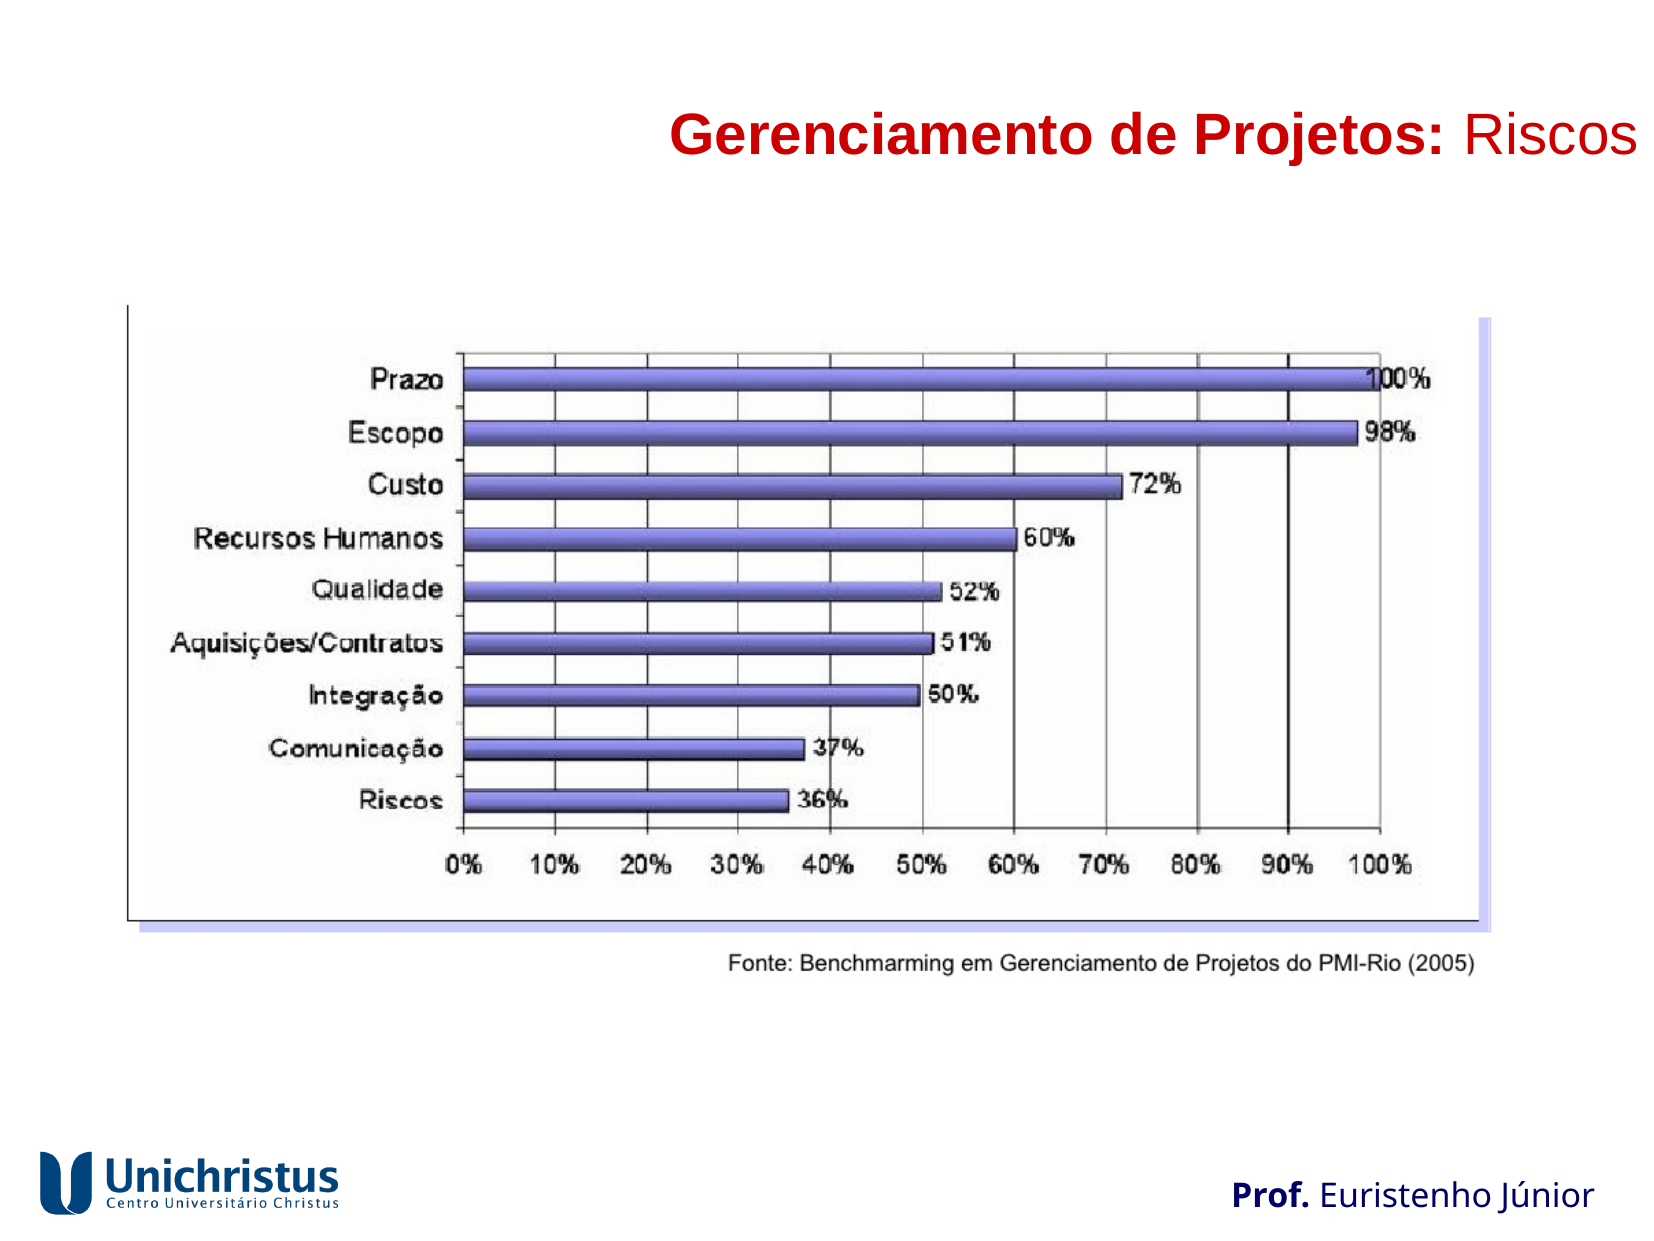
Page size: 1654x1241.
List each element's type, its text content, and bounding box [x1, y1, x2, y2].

picture [119, 297, 1501, 993]
text_box Gerenciamento de Projetos: Riscos [654, 94, 1654, 175]
picture [35, 1148, 343, 1217]
text_box Prof. Euristenho Júnior [1216, 1163, 1654, 1224]
